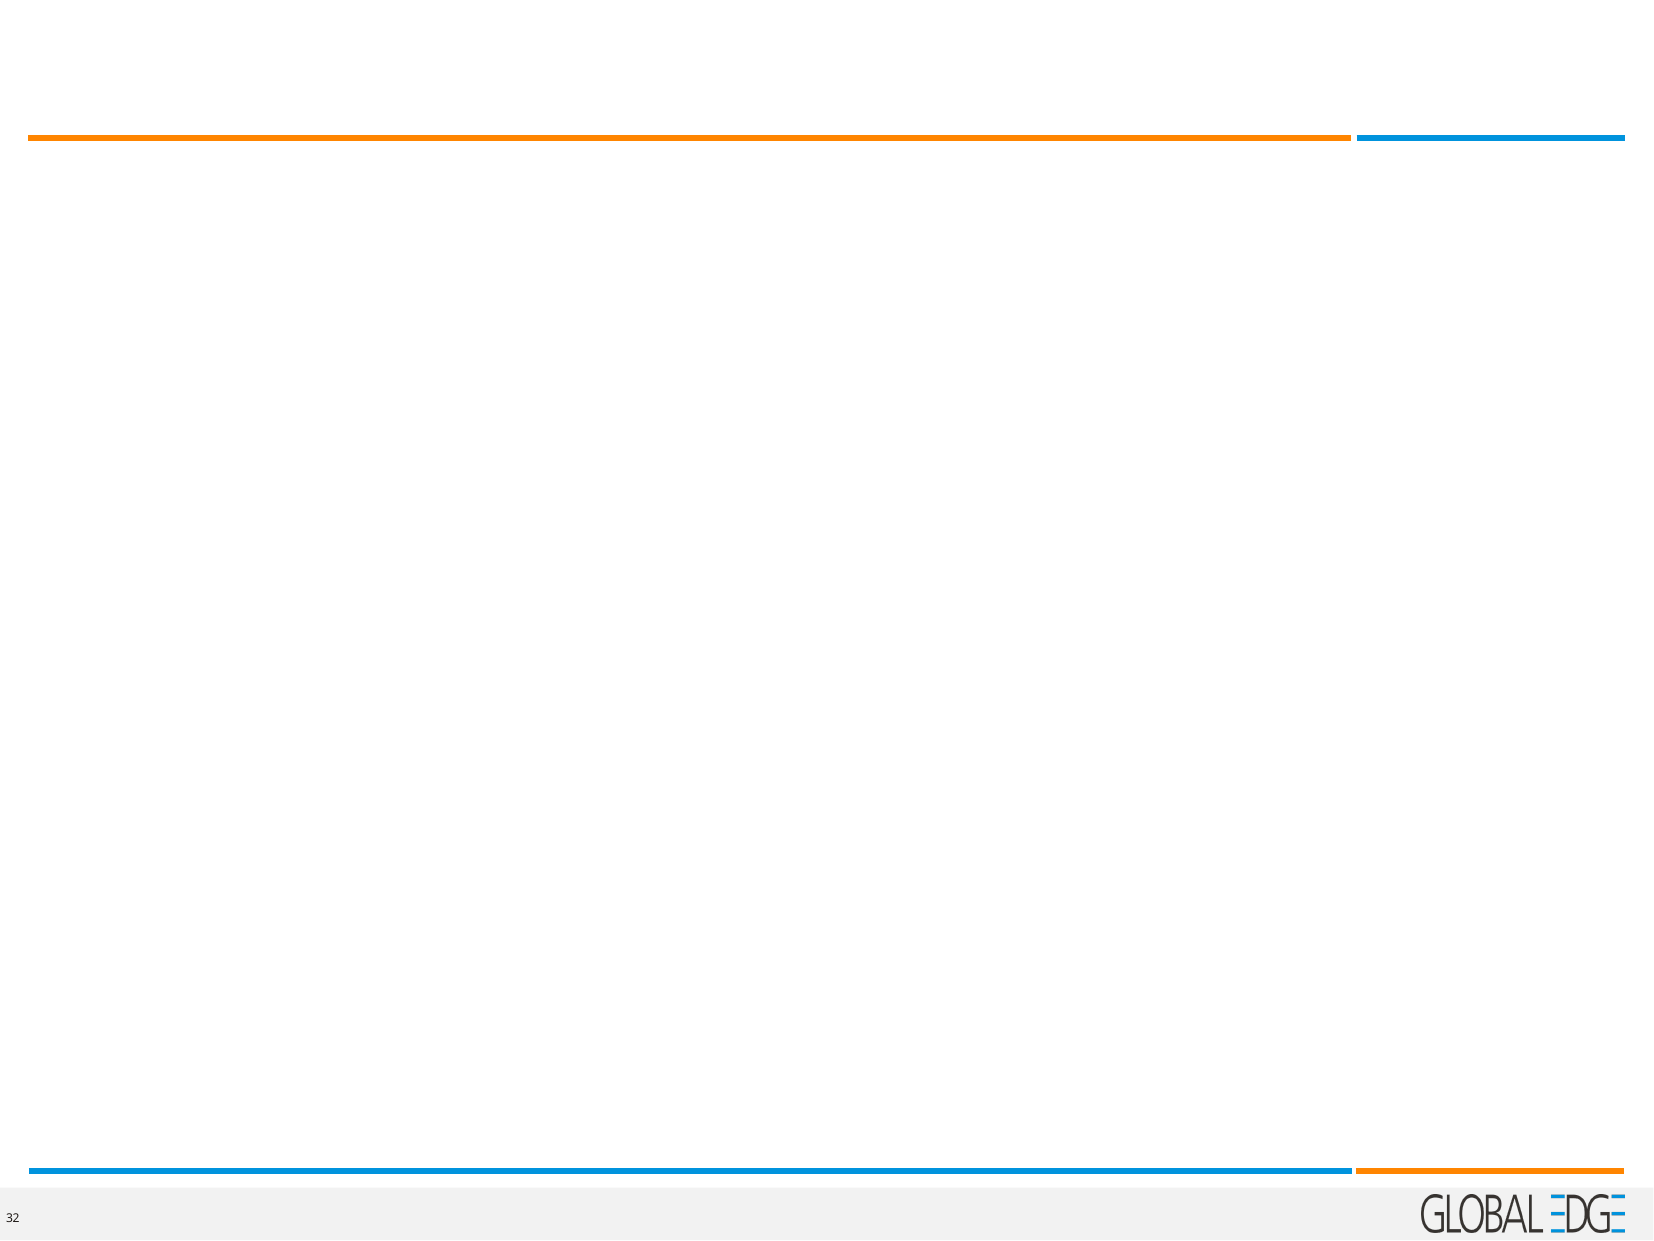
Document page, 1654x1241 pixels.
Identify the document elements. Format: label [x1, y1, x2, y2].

picture [1421, 1194, 1625, 1233]
